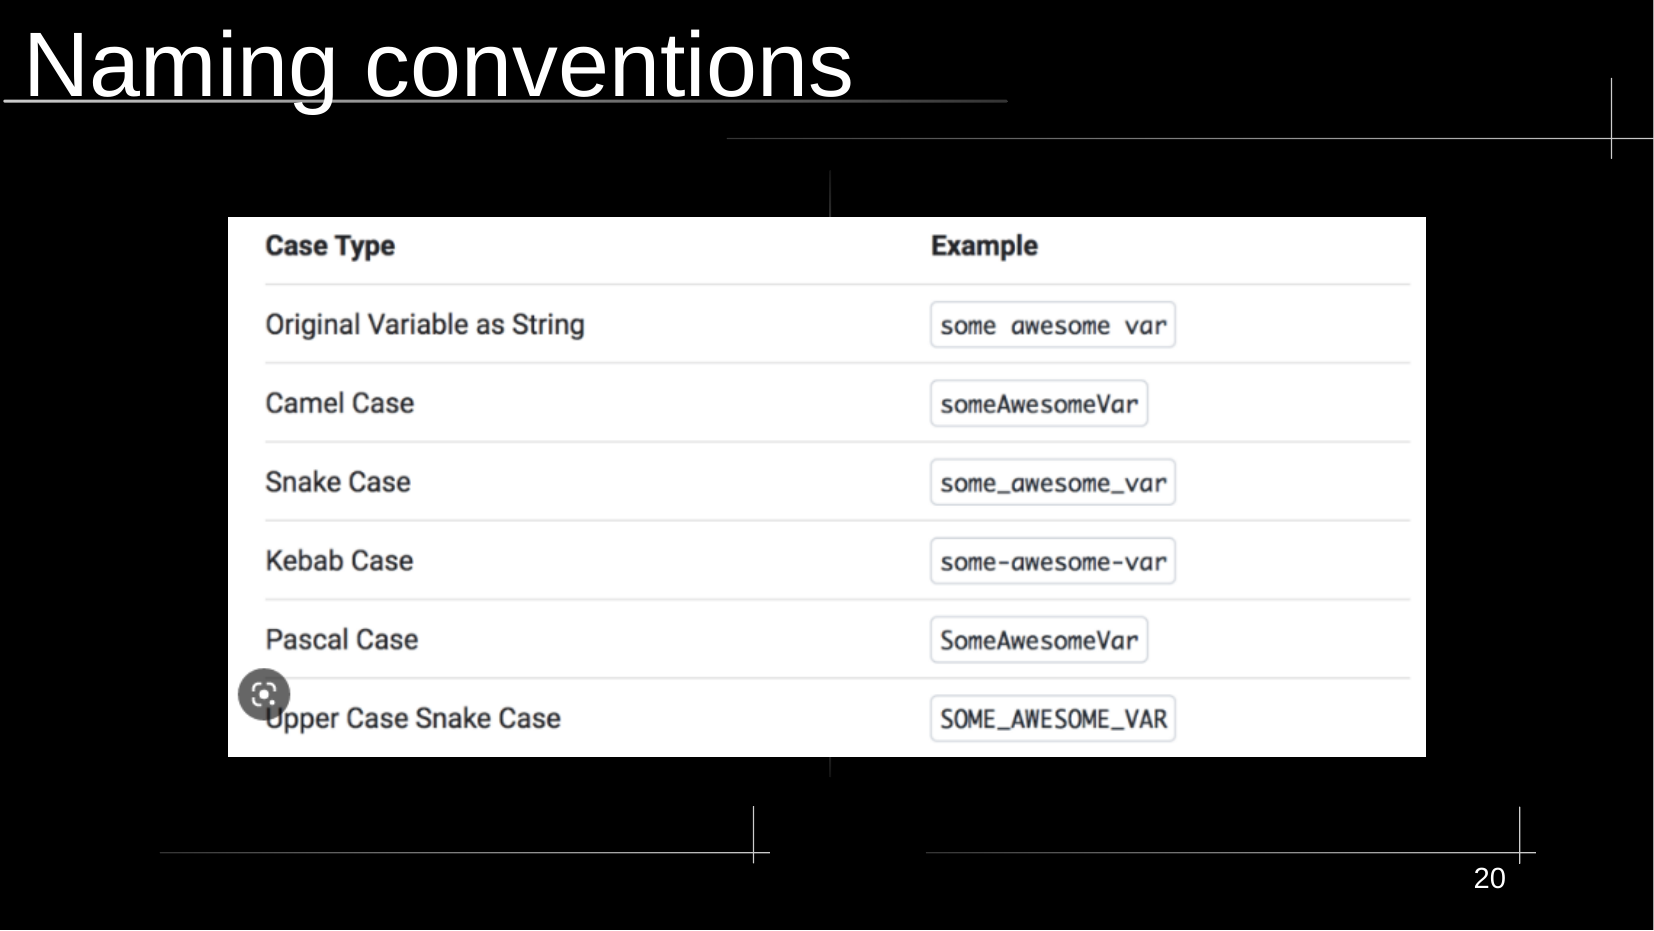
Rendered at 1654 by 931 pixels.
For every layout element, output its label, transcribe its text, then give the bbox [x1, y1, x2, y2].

title Naming conventions [23, 11, 1589, 119]
picture [228, 217, 1426, 758]
